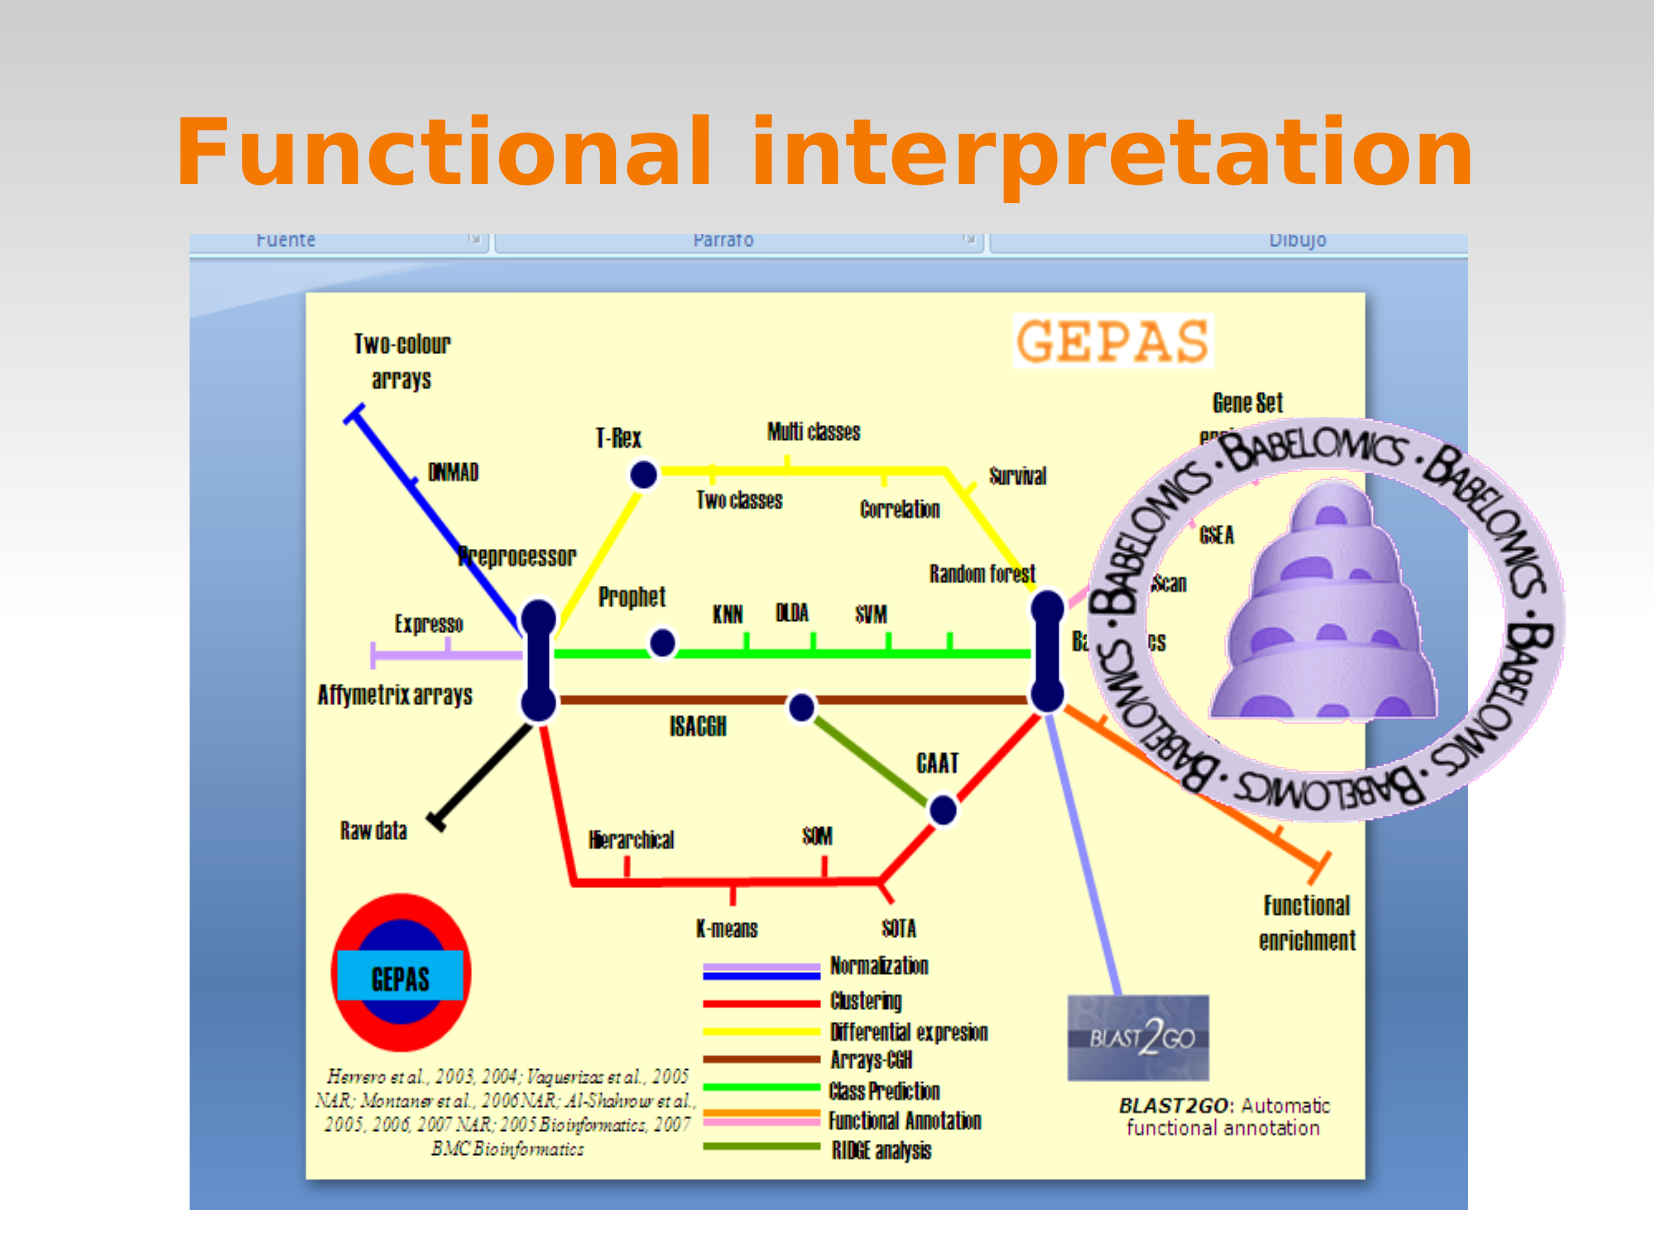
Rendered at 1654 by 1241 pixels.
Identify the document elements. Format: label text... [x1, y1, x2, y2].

picture [189, 249, 1566, 1210]
title Functional interpretation [82, 56, 1571, 249]
